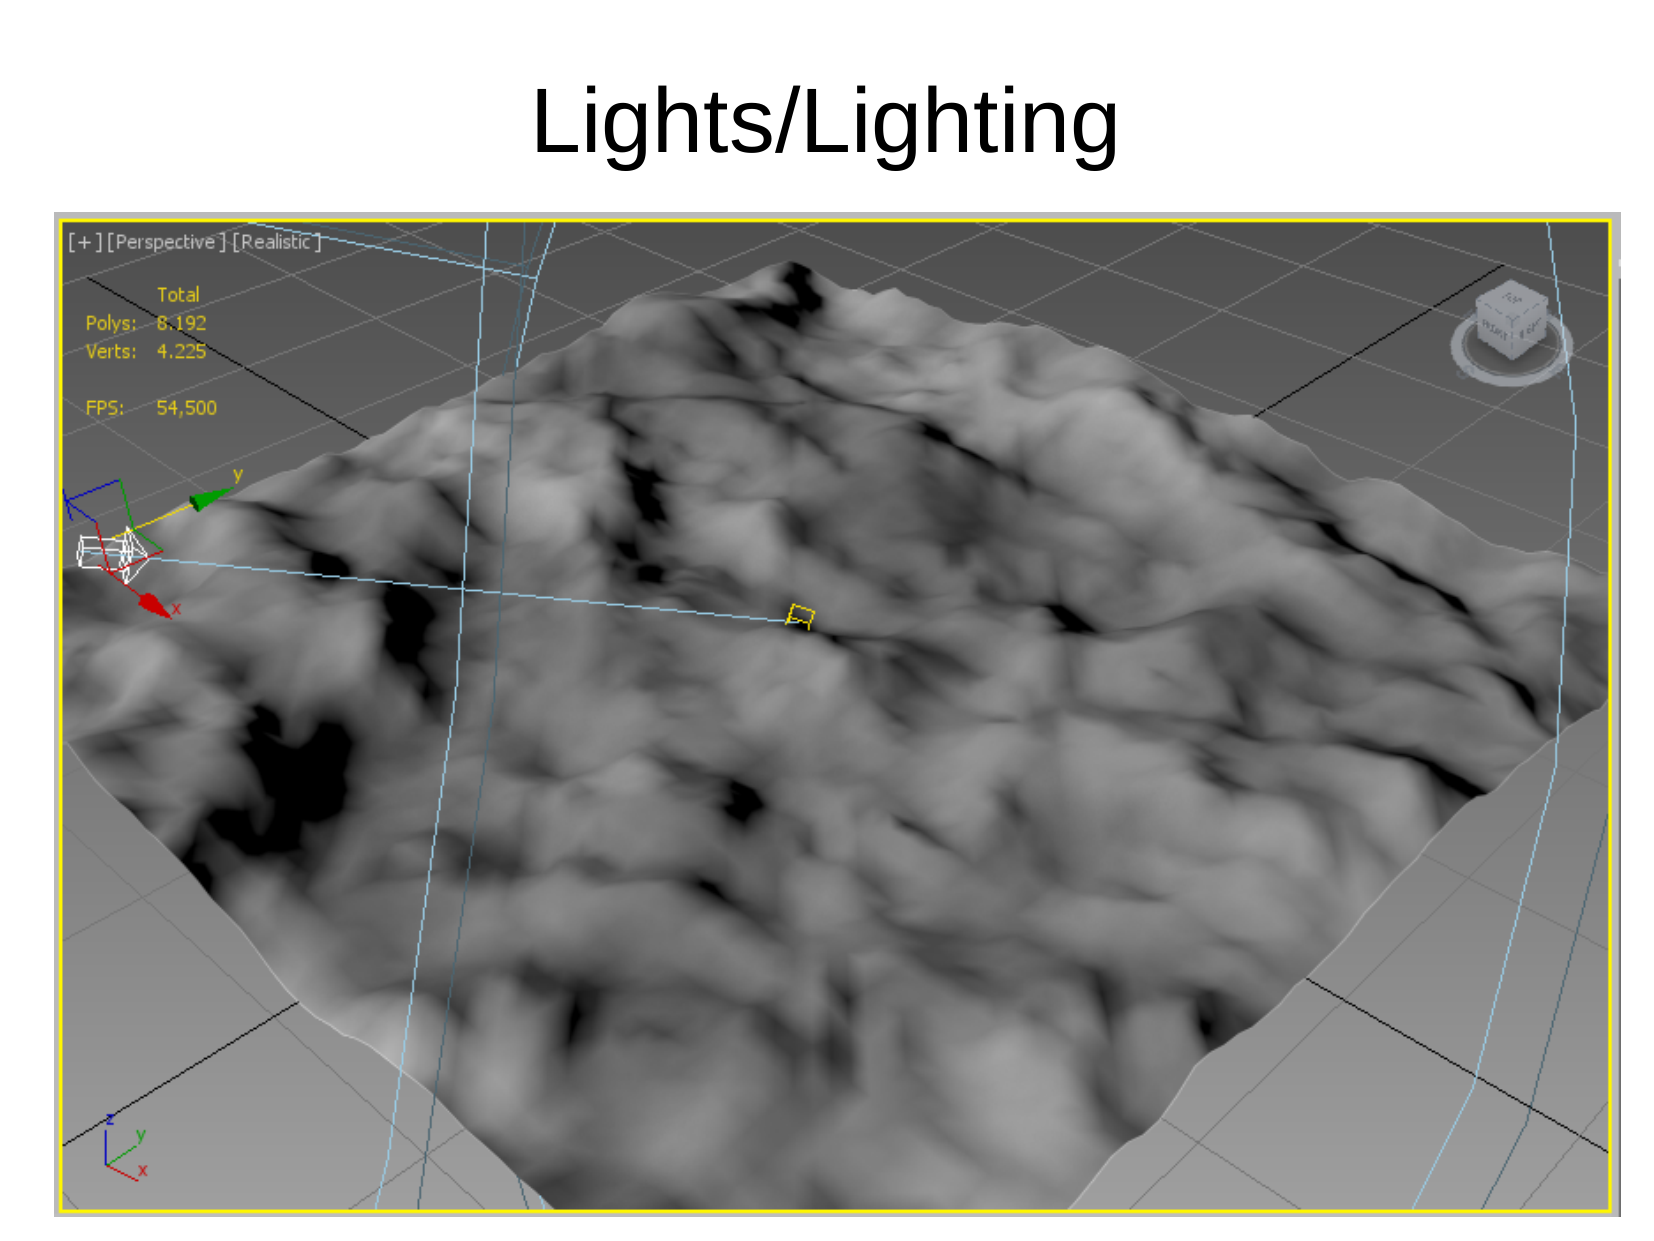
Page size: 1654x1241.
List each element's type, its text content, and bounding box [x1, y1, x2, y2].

picture [54, 212, 1621, 1217]
title Lights/Lighting [82, 17, 1571, 212]
